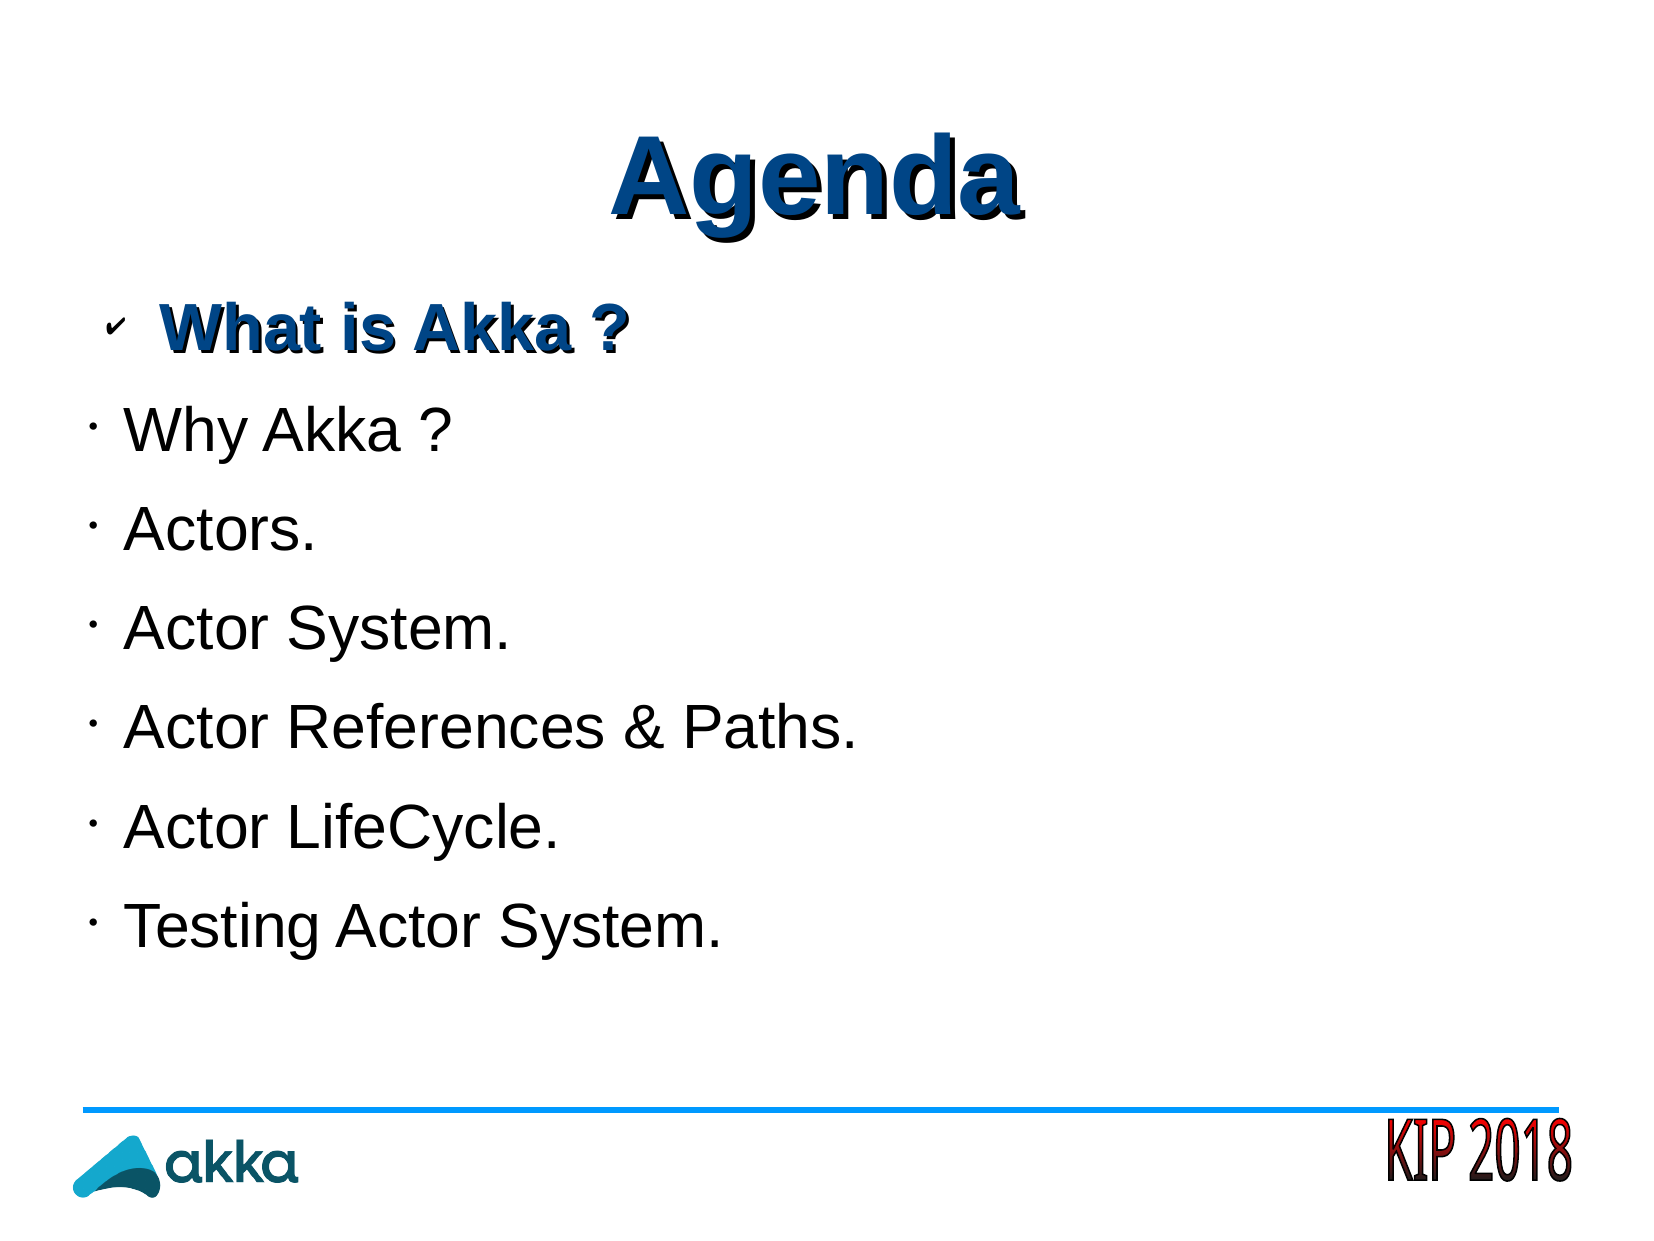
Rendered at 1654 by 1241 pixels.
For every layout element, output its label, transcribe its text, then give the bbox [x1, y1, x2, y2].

text_box Agenda [437, 112, 1192, 239]
picture [61, 1116, 306, 1217]
list What is Akka ? Why Akka ? Actors. Actor System. Actor References & Paths. Actor LifeCycle. Testing Actor System. [88, 290, 1544, 1010]
